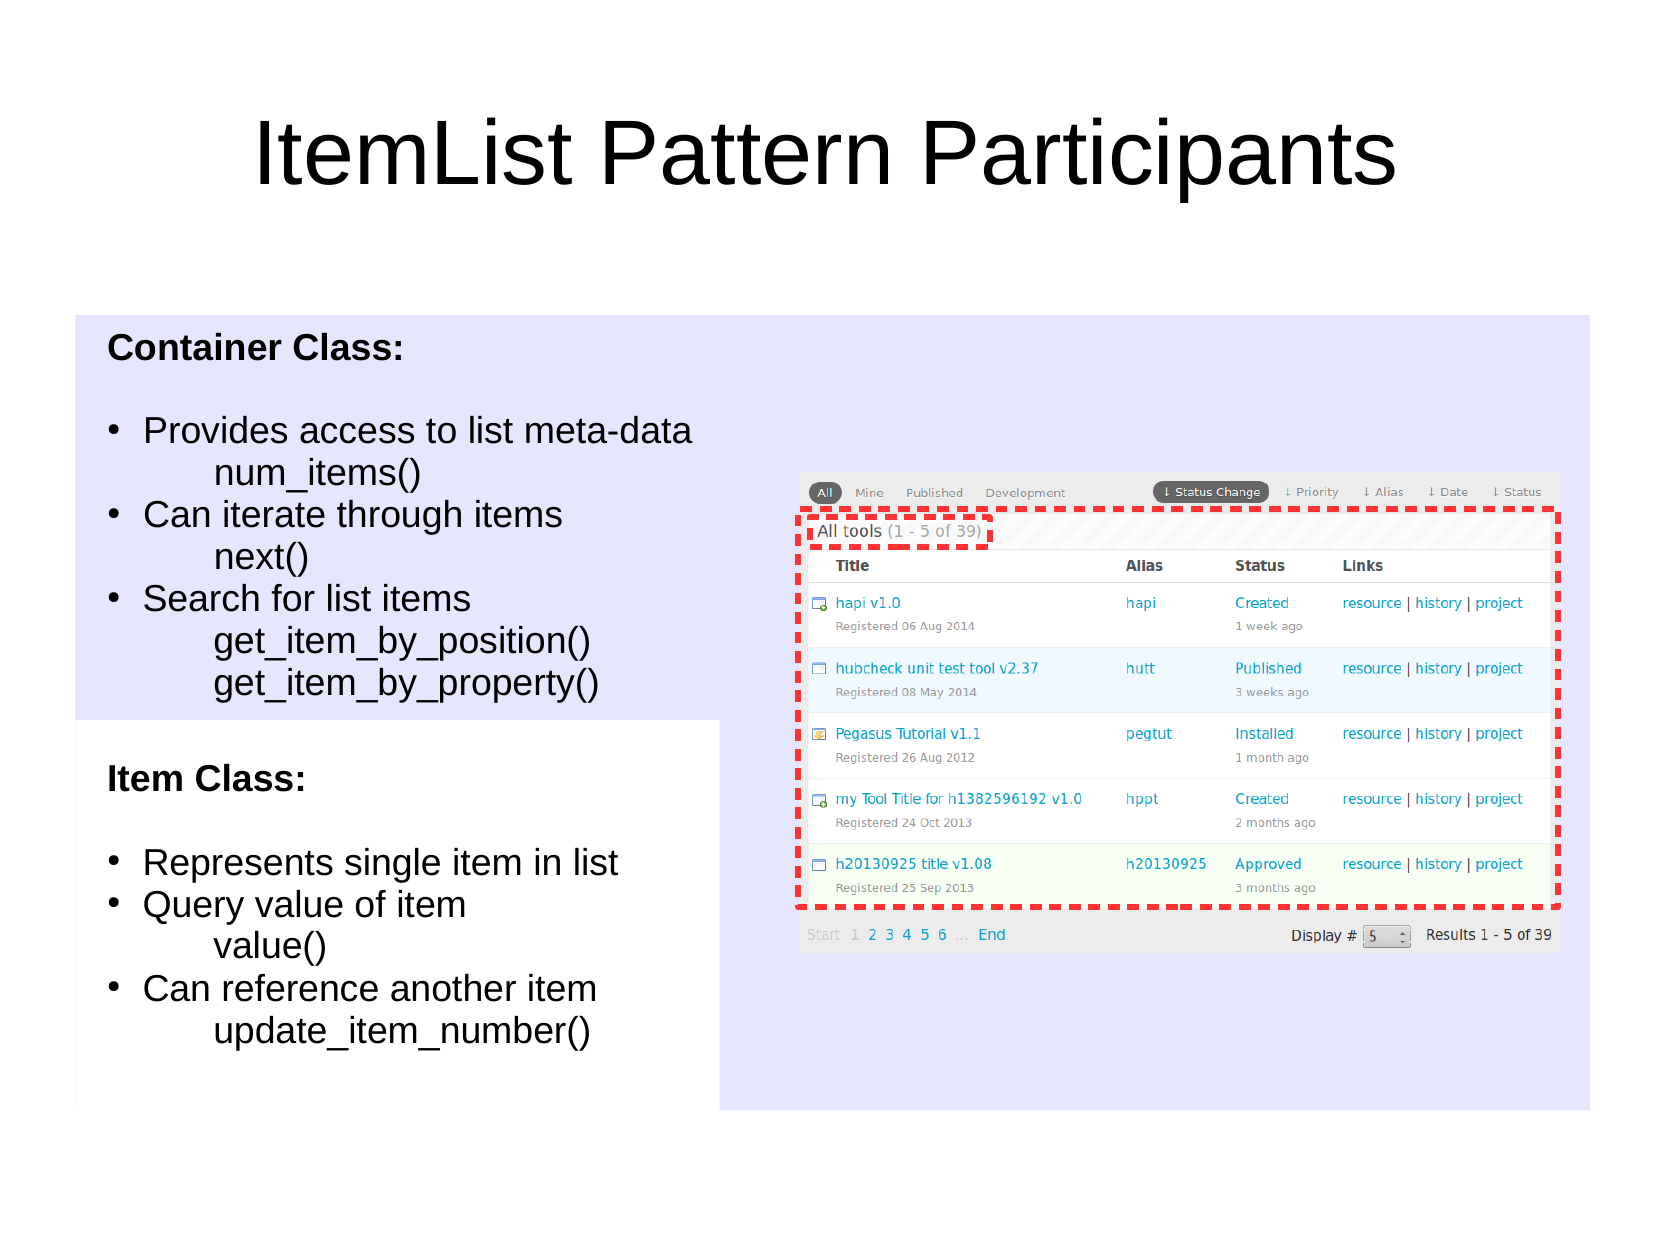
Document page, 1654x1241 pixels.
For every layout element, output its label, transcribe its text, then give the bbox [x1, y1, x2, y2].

text_box Item Class: Represents single item in list Query value of item value() Can reference another item update_item_number() [92, 749, 720, 1101]
text_box [75, 315, 1590, 1126]
picture [799, 472, 1560, 953]
text_box Container Class: Provides access to list meta-data num_items() Can iterate through items next() Search for list items get_item_by_position() get_item_by_property() [92, 318, 708, 712]
title ItemList Pattern Participants [82, 49, 1571, 257]
